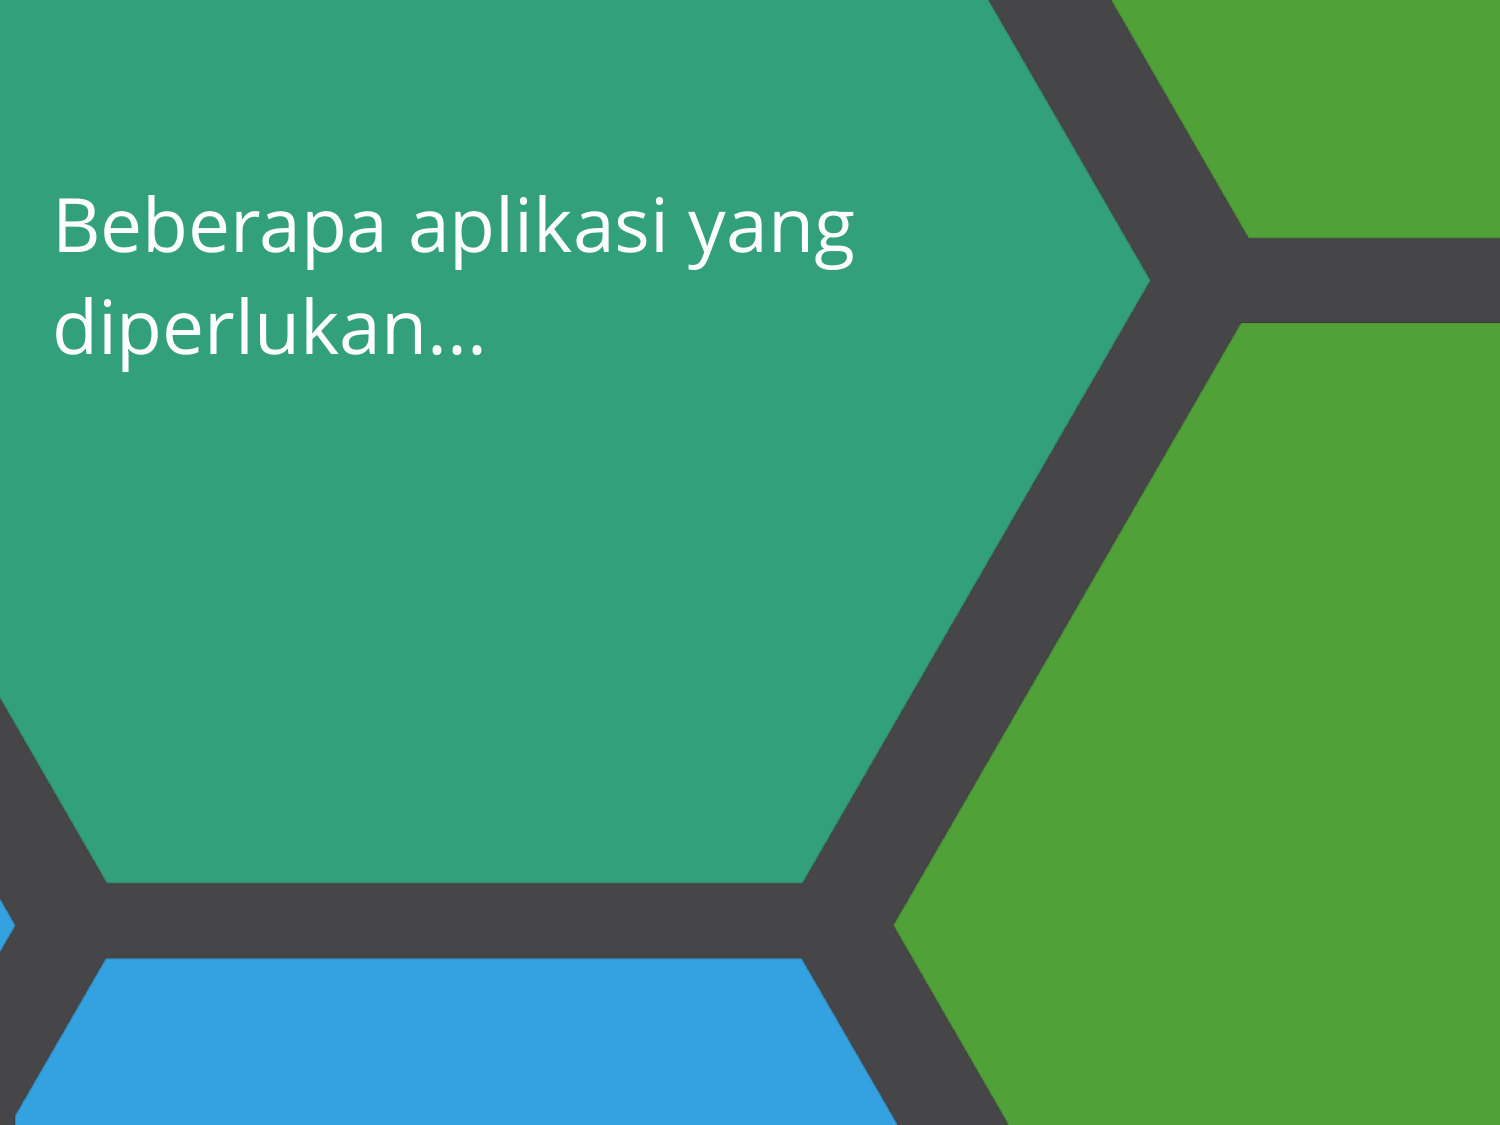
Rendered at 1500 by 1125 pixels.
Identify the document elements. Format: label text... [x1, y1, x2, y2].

picture [0, 0, 1500, 1125]
title Beberapa aplikasi yang diperlukan... [52, 147, 1099, 401]
